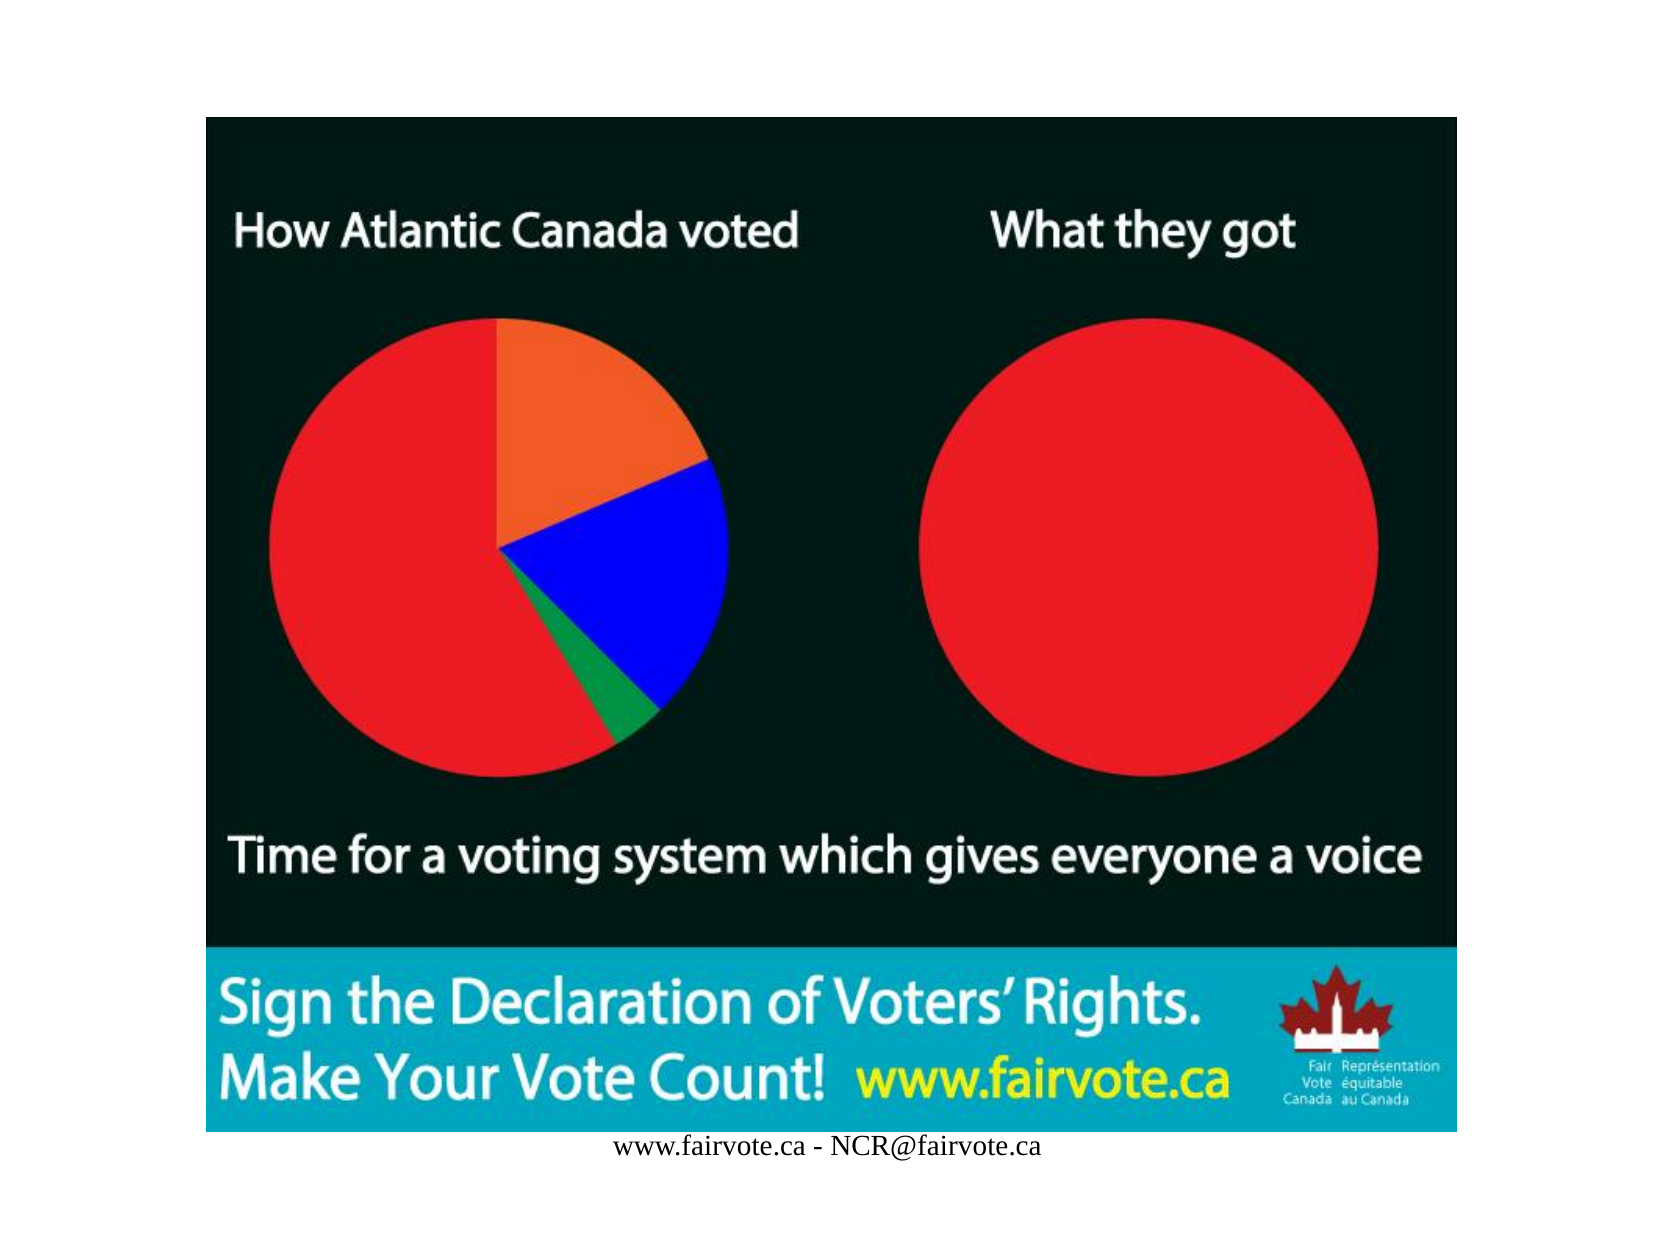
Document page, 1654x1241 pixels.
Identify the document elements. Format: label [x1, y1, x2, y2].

picture [206, 117, 1457, 1132]
